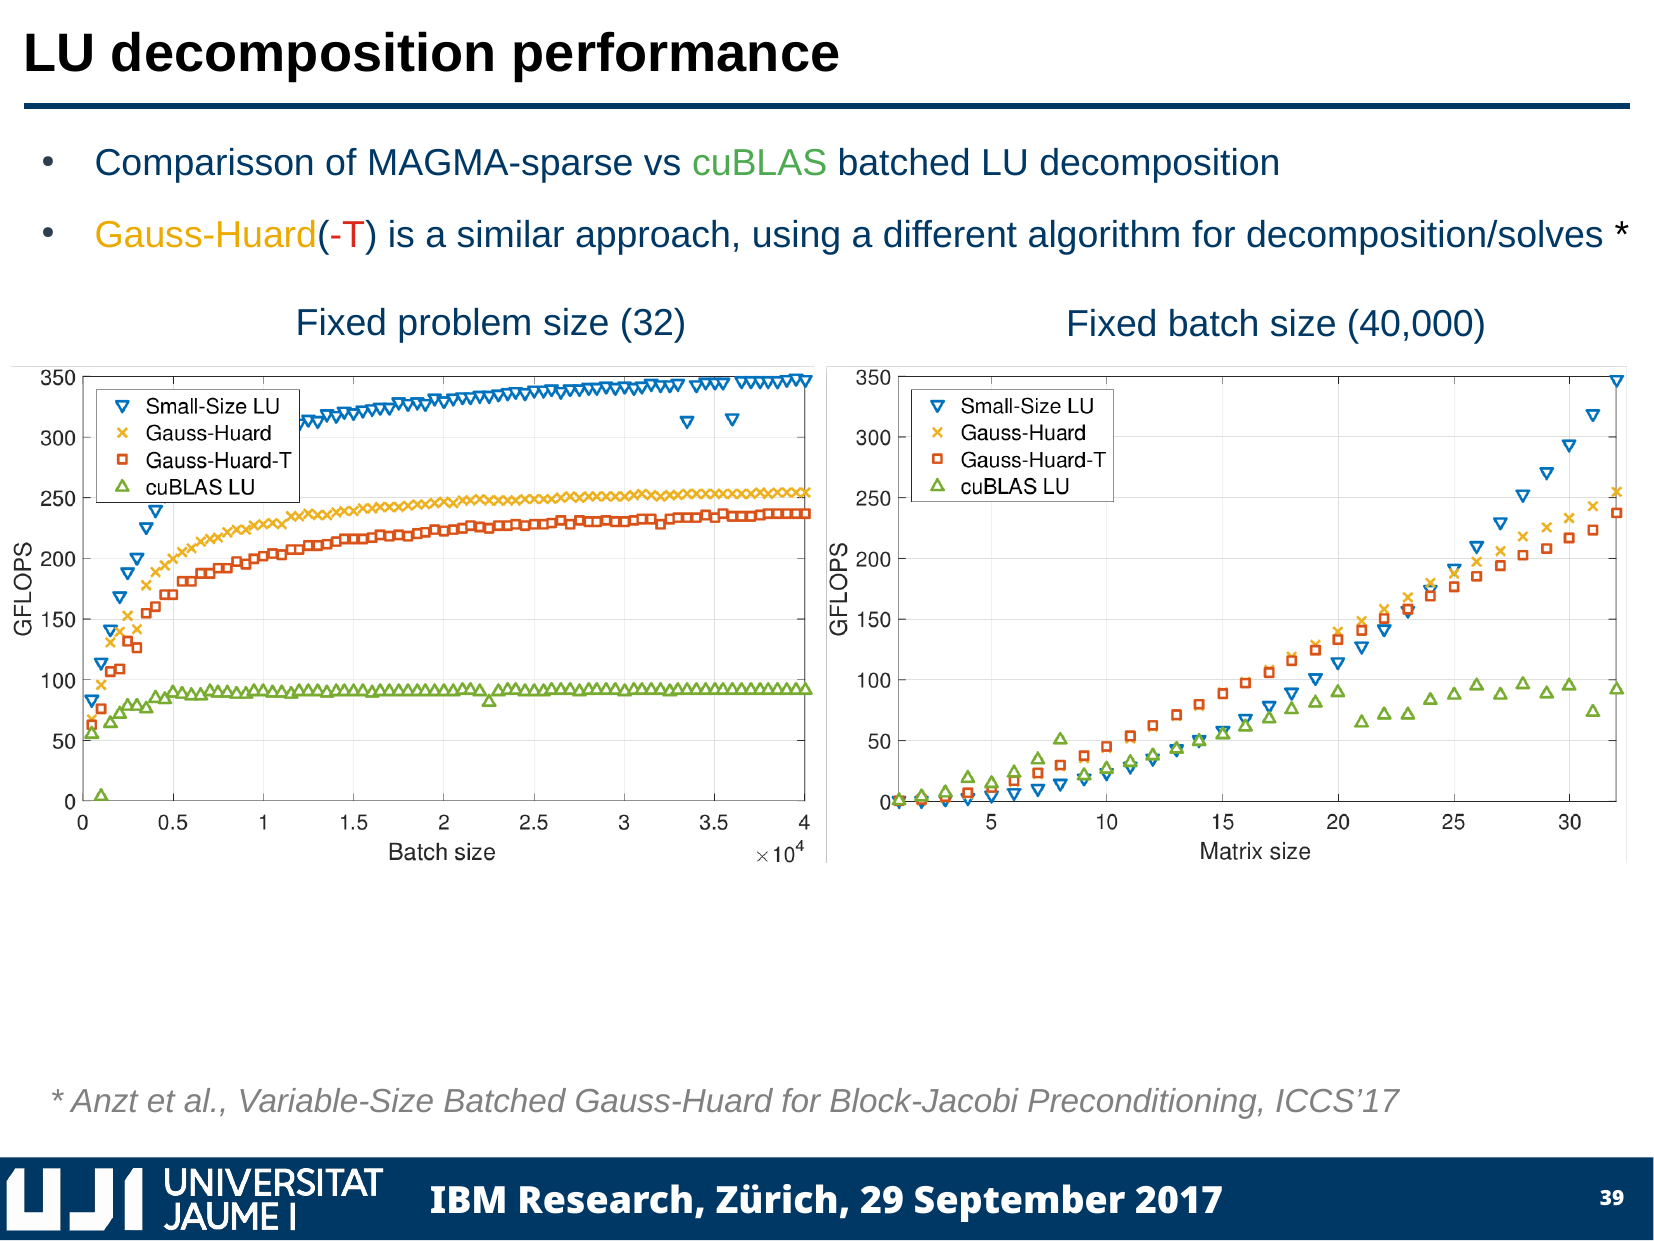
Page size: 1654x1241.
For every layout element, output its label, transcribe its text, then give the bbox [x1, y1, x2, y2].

picture [11, 366, 815, 865]
picture [826, 366, 1627, 863]
text_box * Anzt et al., Variable-Size Batched Gauss-Huard for Block-Jacobi Preconditioning, ICCS’17 [35, 1074, 1599, 1127]
text_box Fixed problem size (32) [280, 294, 702, 351]
title LU decomposition performance [23, 0, 1630, 107]
text_box Fixed batch size (40,000) [1051, 295, 1502, 352]
list Comparisson of MAGMA-sparse vs cuBLAS batched LU decomposition Gauss-Huard(-T) is a similar approach, using a different algorithm for decomposition/solves * [23, 141, 1630, 272]
picture [0, 1158, 390, 1241]
